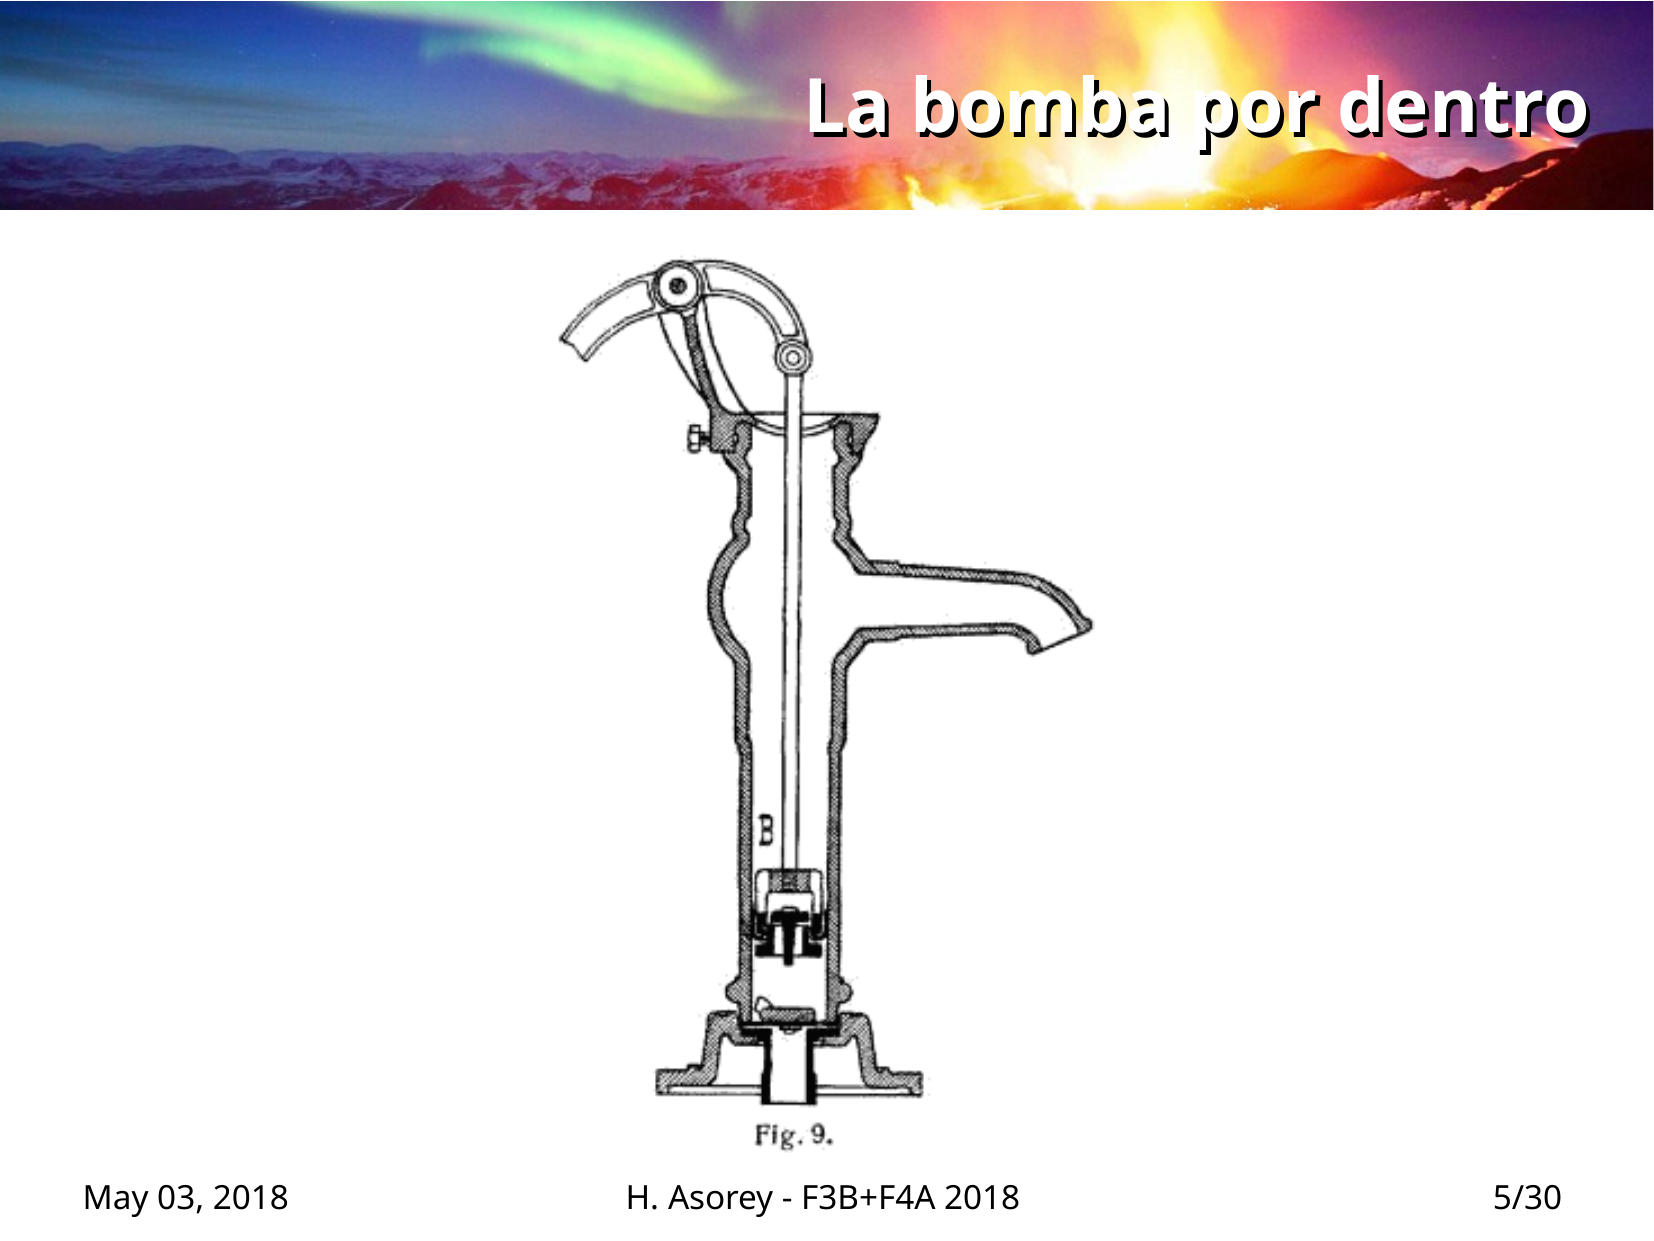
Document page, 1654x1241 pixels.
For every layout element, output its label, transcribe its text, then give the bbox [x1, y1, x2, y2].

picture [555, 254, 1095, 1156]
title La bomba por dentro [45, 15, 1606, 191]
picture [0, 1, 1654, 210]
